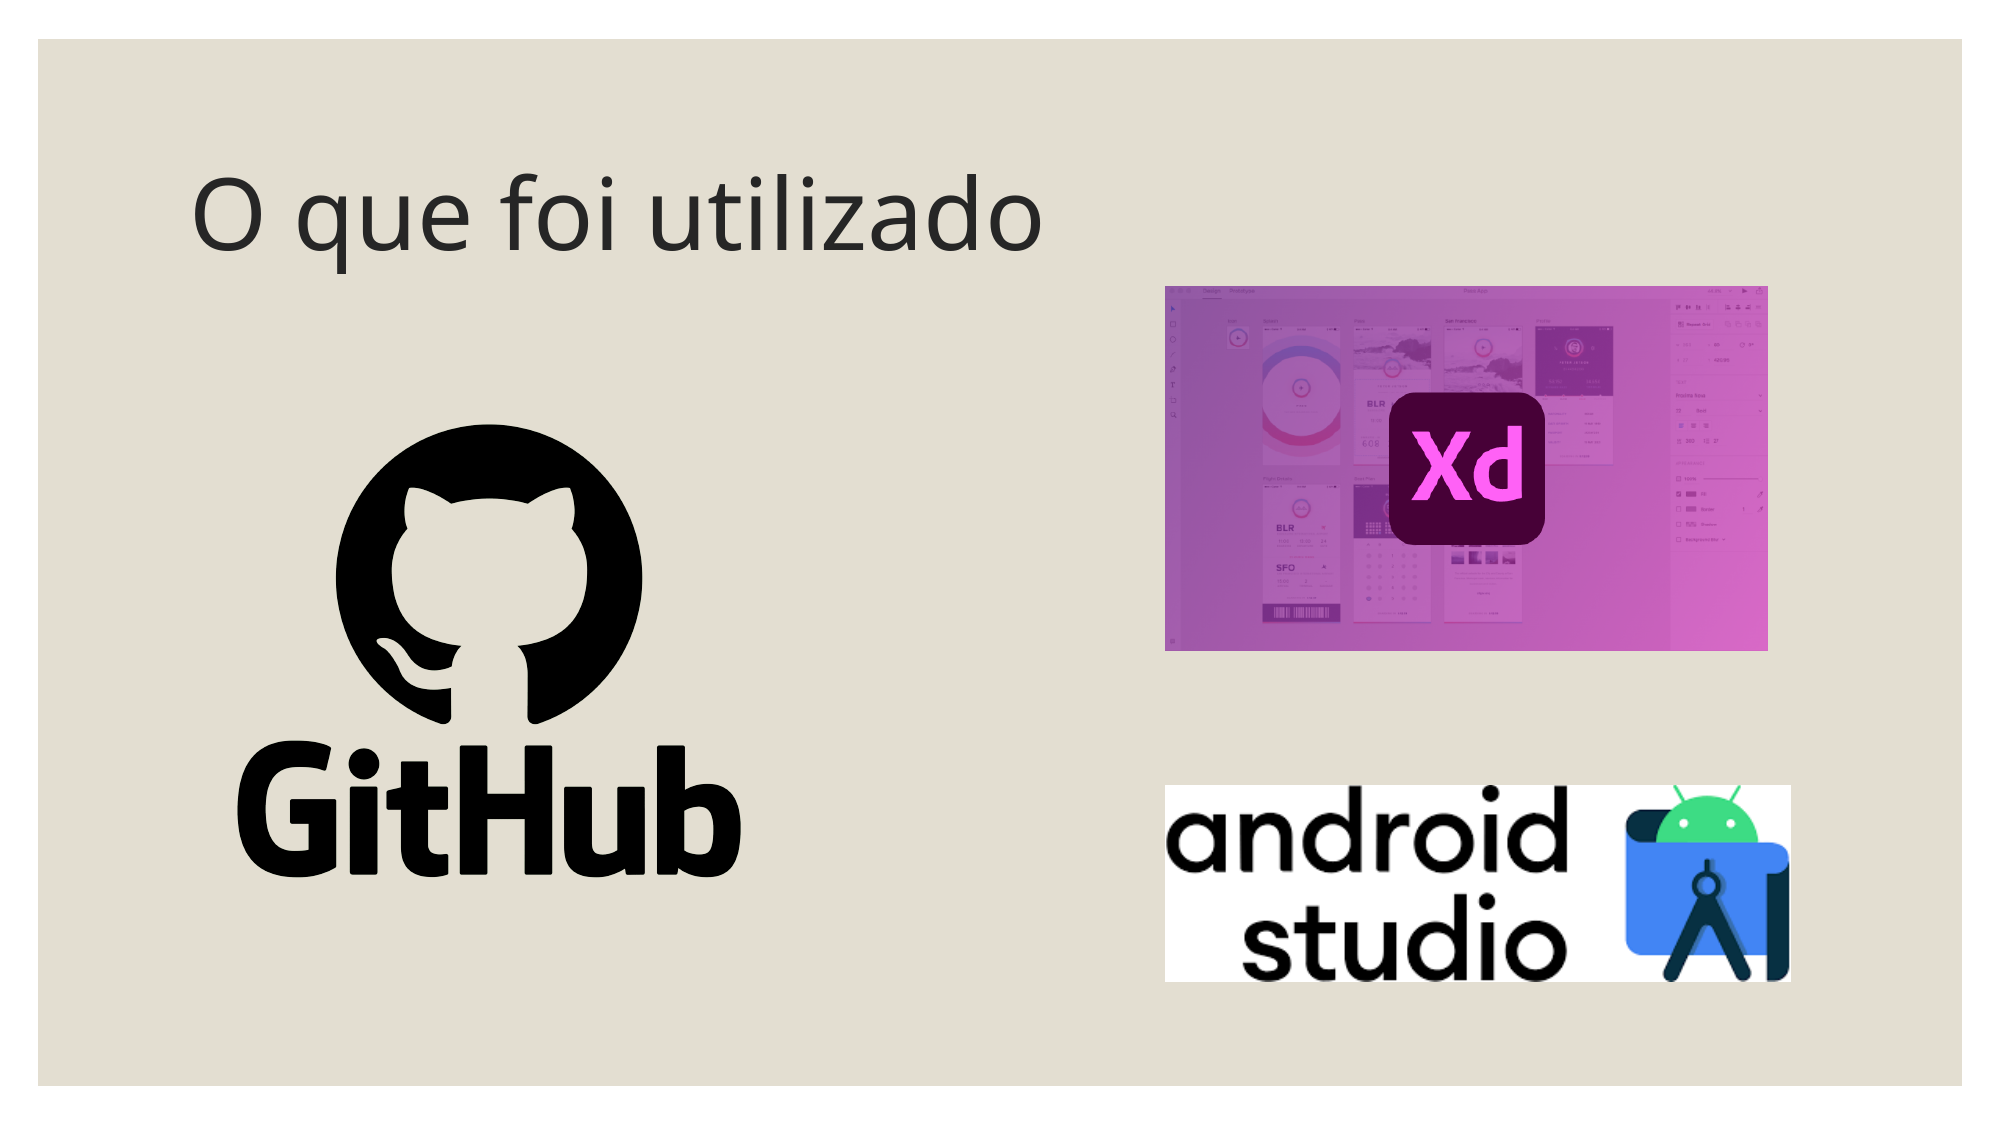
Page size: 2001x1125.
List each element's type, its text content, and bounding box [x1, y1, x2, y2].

picture [75, 417, 903, 884]
picture [1165, 286, 1768, 651]
picture [1165, 785, 1791, 983]
title O que foi utilizado [174, 105, 1825, 331]
